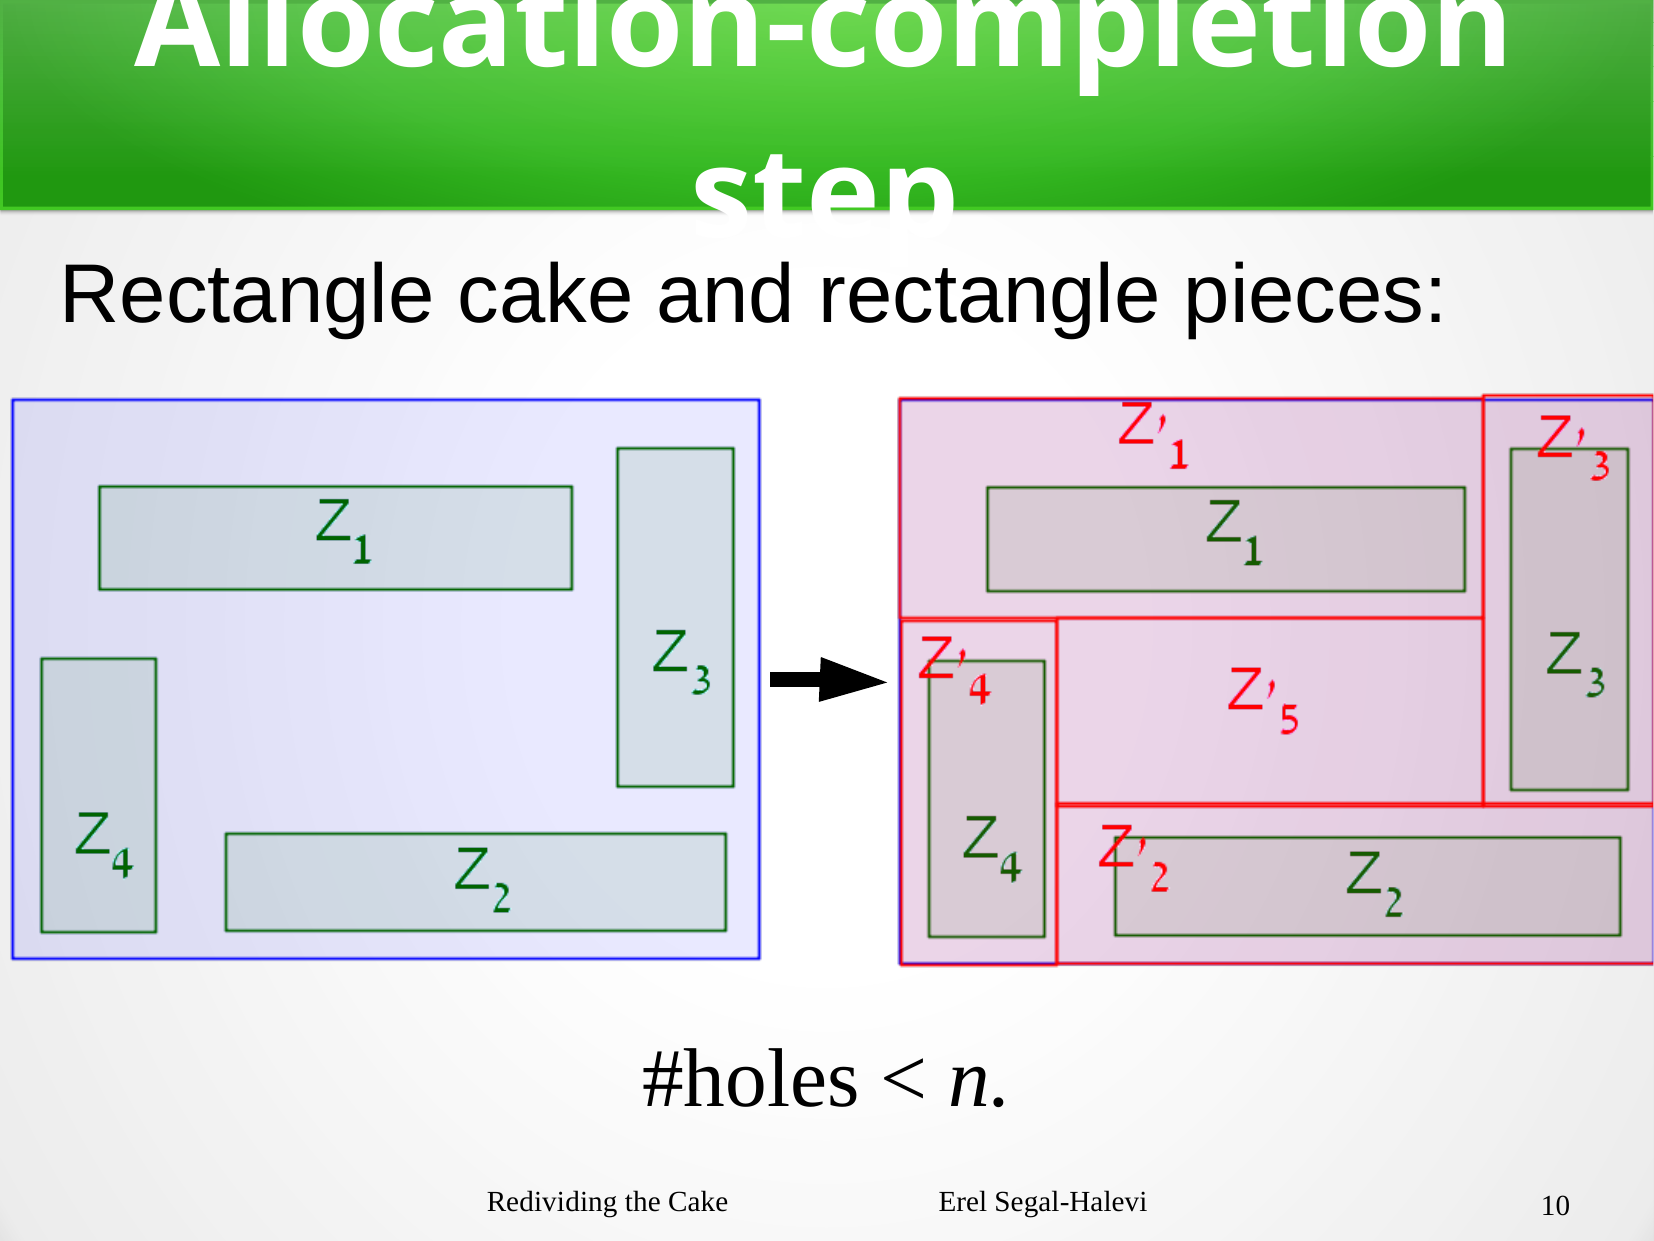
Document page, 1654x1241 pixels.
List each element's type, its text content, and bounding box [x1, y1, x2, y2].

title Allocation-completion step [15, 0, 1636, 208]
picture [887, 389, 1654, 976]
picture [0, 389, 771, 970]
text_box Rectangle cake and rectangle pieces: [45, 240, 1464, 348]
text_box #holes < n. [0, 1025, 1654, 1133]
